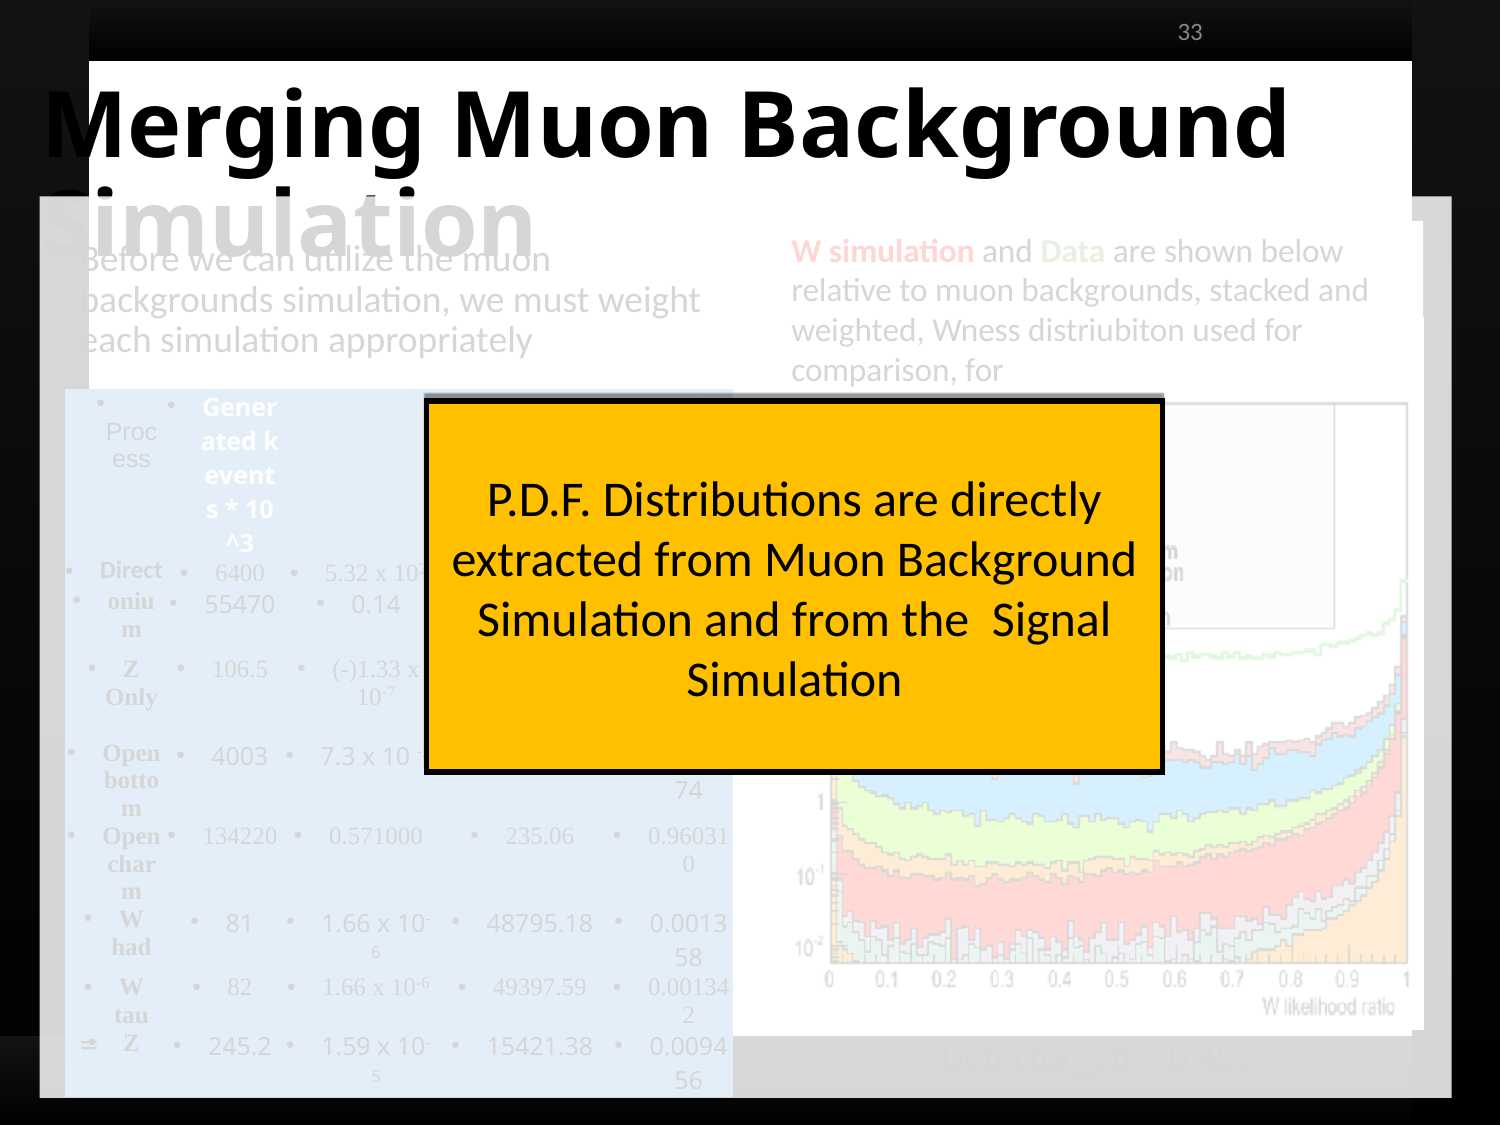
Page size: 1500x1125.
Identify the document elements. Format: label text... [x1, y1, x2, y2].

text_box P.D.F. Distributions are directly extracted from Muon Background Simulation and from the Signal Simulation [427, 401, 1163, 772]
title Merging Muon Background Simulation [26, 71, 1482, 222]
slide_number 33 [1162, 0, 1500, 61]
text_box [40, 196, 1452, 1098]
